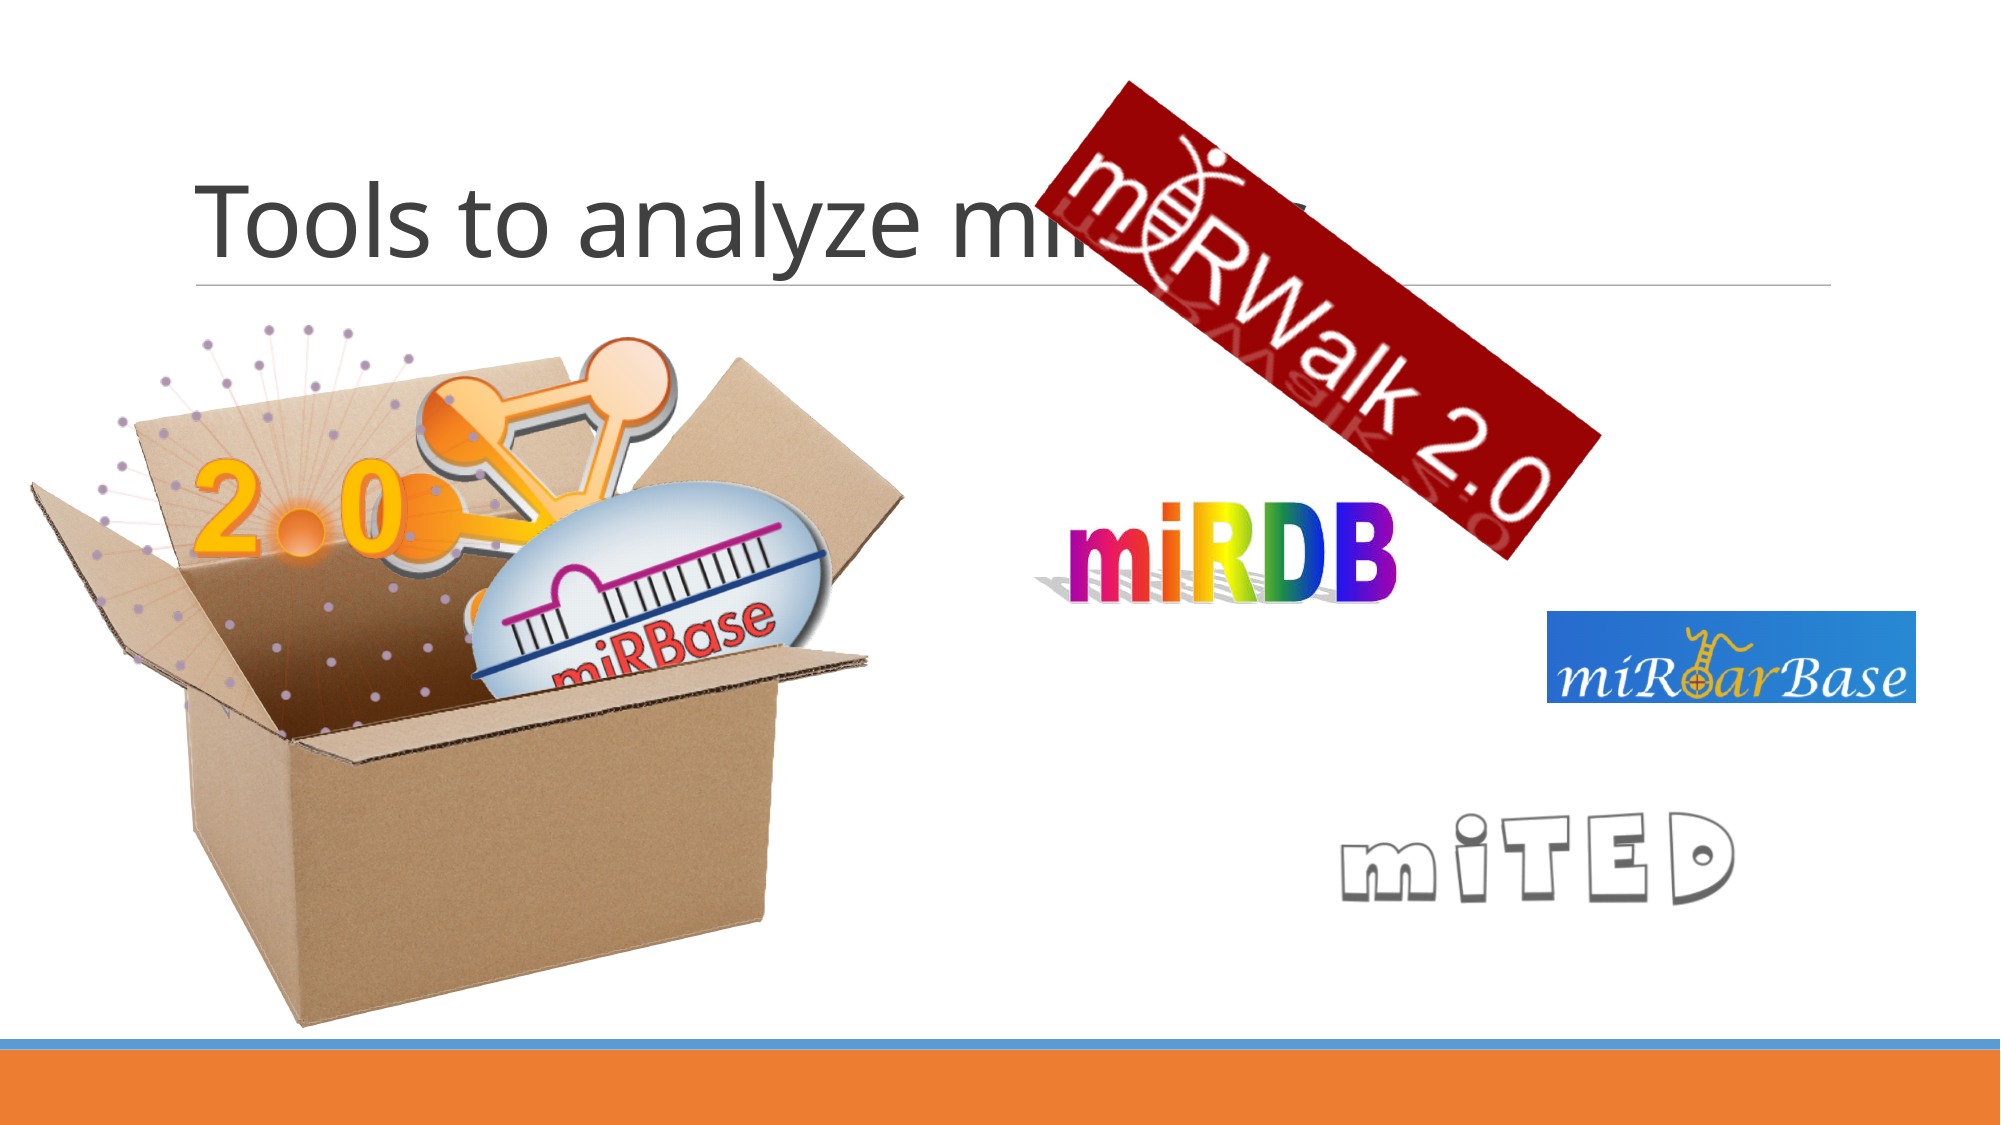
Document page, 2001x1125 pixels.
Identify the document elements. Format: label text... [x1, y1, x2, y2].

text_box [32, 477, 882, 1024]
picture [1547, 611, 1916, 703]
picture [1320, 797, 1743, 925]
picture [29, 324, 905, 1028]
title Tools to analyze miRNAs [180, 47, 1830, 285]
picture [1033, 501, 1397, 604]
picture [1033, 79, 1602, 562]
